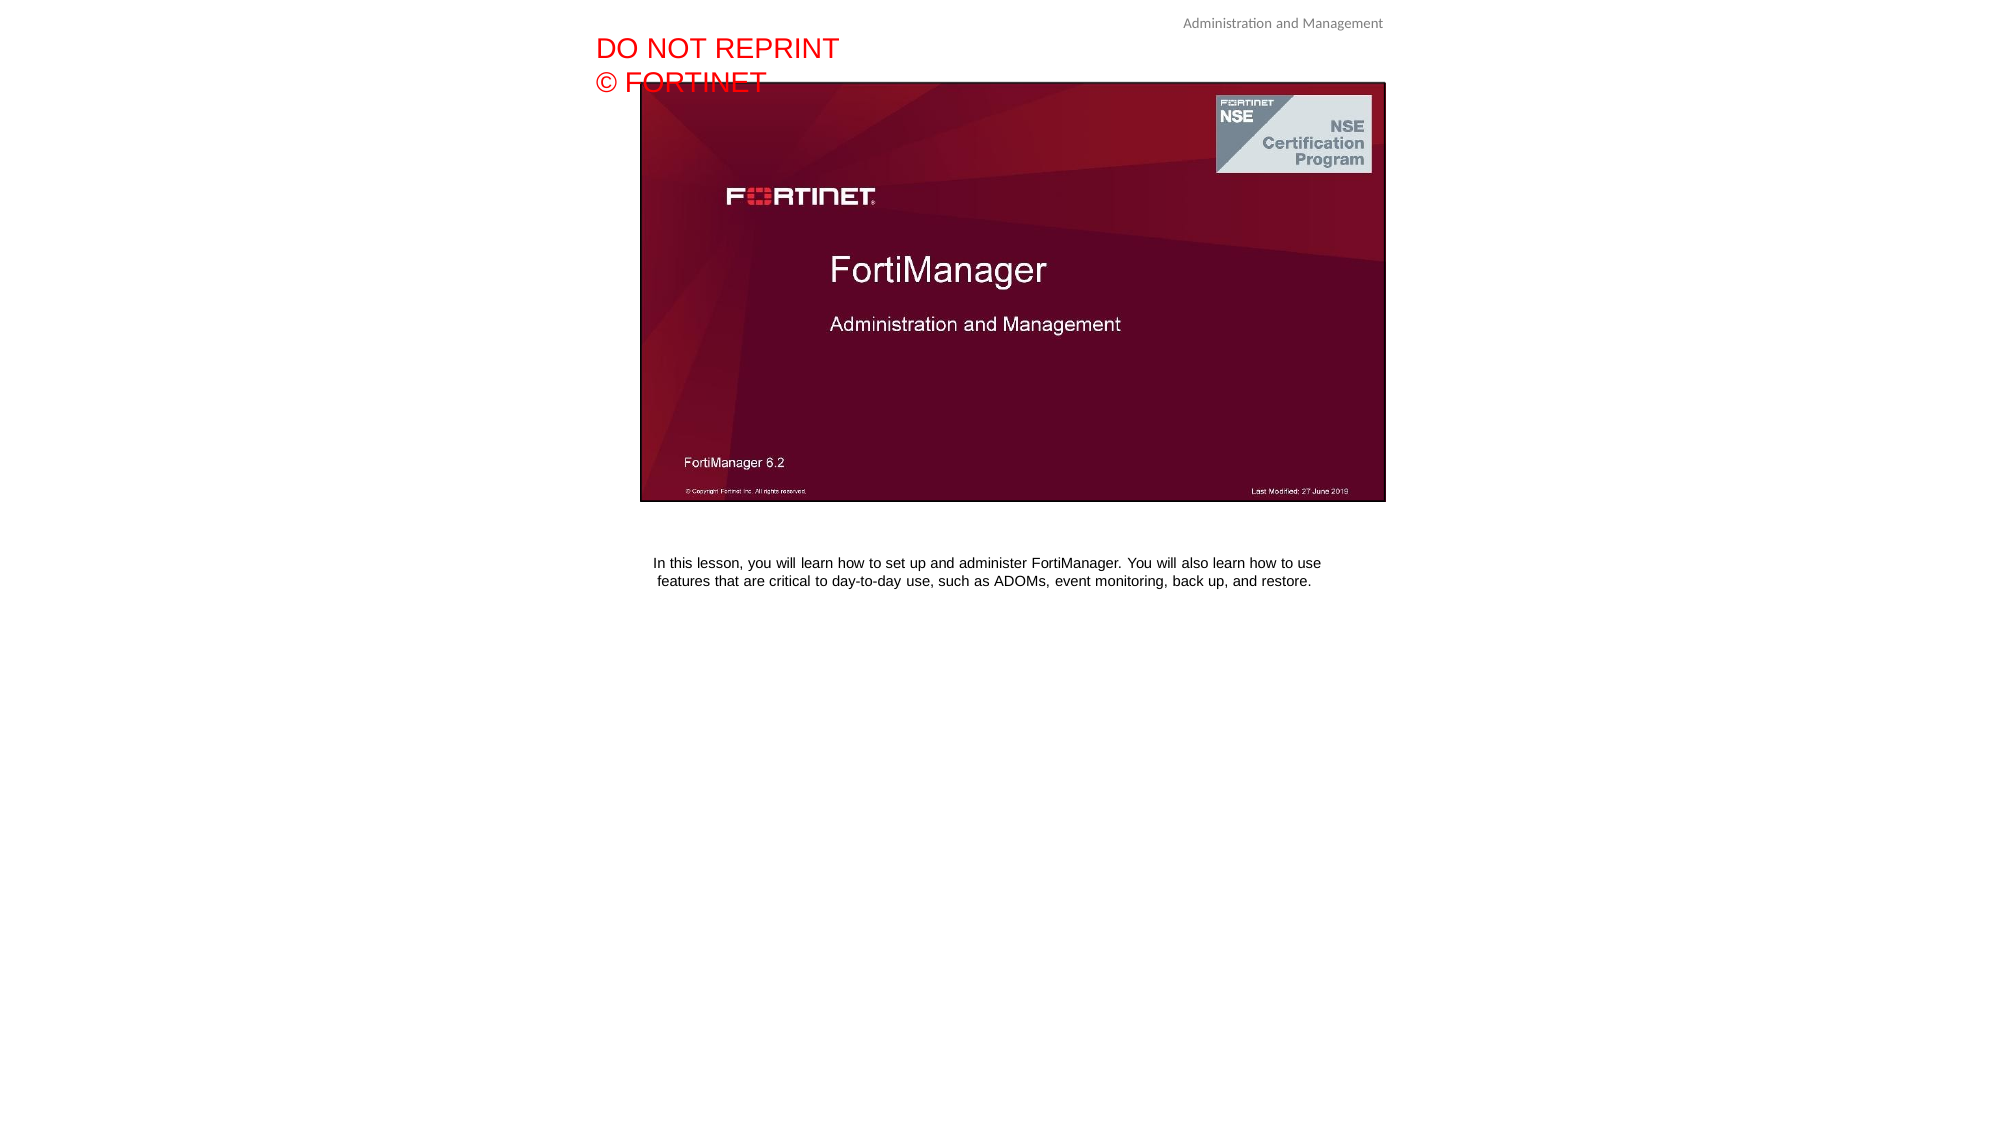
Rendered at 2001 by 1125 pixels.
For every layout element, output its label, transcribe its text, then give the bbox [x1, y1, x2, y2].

text_box In this lesson, you will learn how to set up and administer FortiManager. You will also learn how to use features that are critical to day-to-day use, such as ADOMs, event monitoring, back up, and restore. [651, 552, 1324, 591]
picture [642, 84, 1383, 500]
text_box Administration and Management [1181, 11, 1386, 32]
text_box [640, 81, 1386, 502]
text_box DO NOT REPRINT © FORTINET [594, 28, 841, 98]
